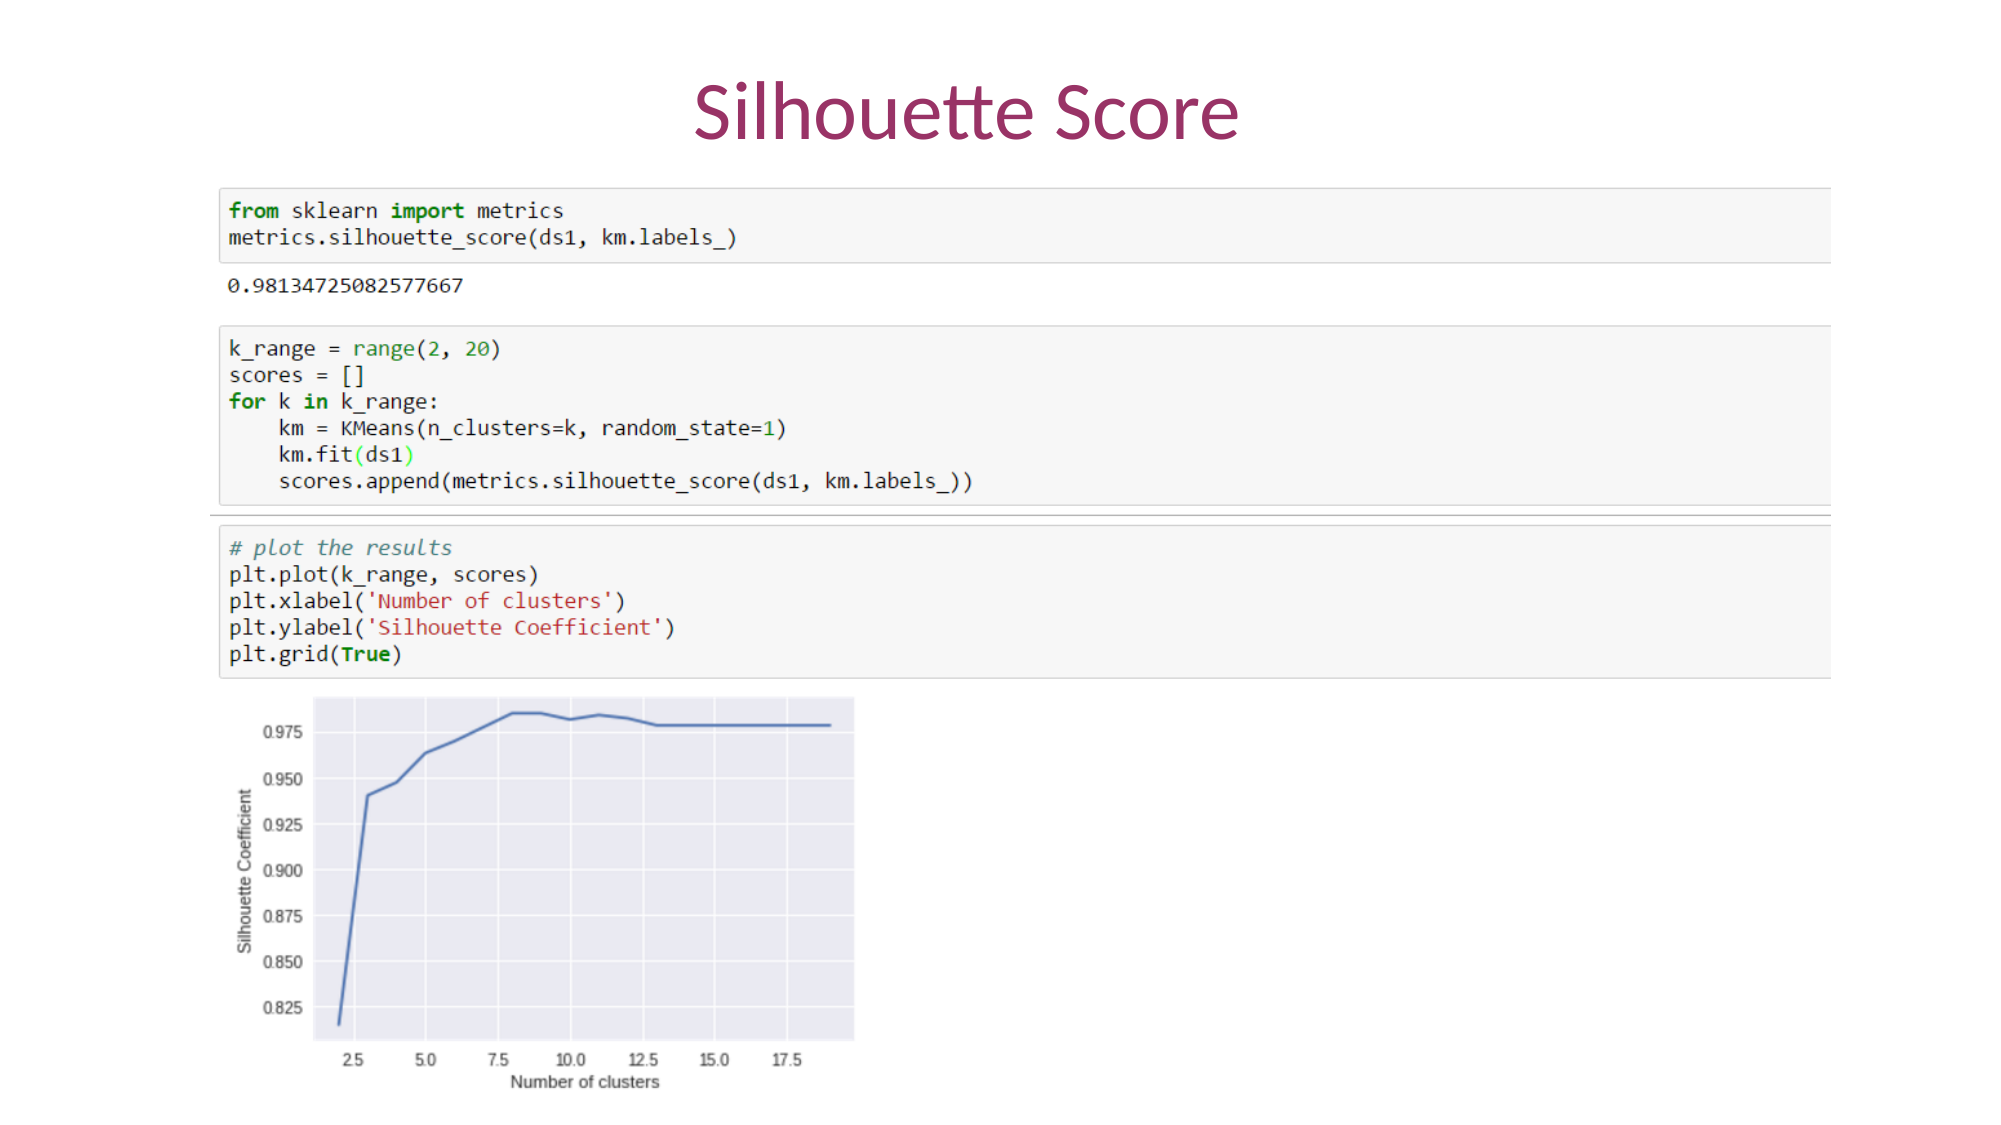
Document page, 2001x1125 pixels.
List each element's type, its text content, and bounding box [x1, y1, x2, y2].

picture [210, 240, 1831, 1112]
title Silhouette Score [105, 60, 1831, 240]
